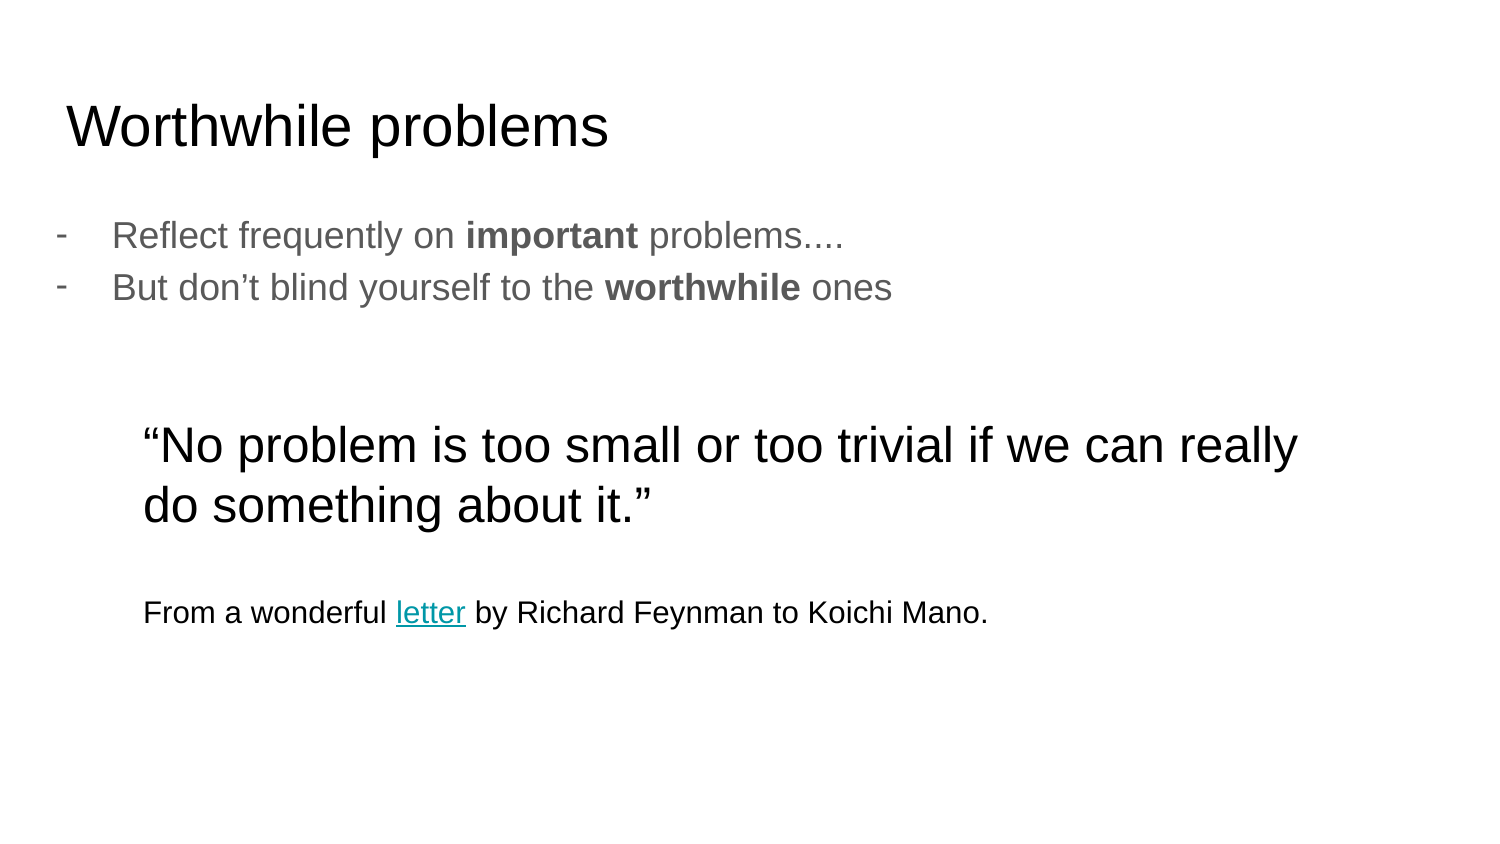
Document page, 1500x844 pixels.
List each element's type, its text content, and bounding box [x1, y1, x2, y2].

title Worthwhile problems [51, 72, 1449, 167]
text_box “No problem is too small or too trivial if we can really do something about it.” From a wonderful letter by Richard Feynman to Koichi Mano. [128, 397, 1341, 655]
list Reflect frequently on important problems.... But don’t blind yourself to the worthwhile ones [21, 189, 1235, 375]
